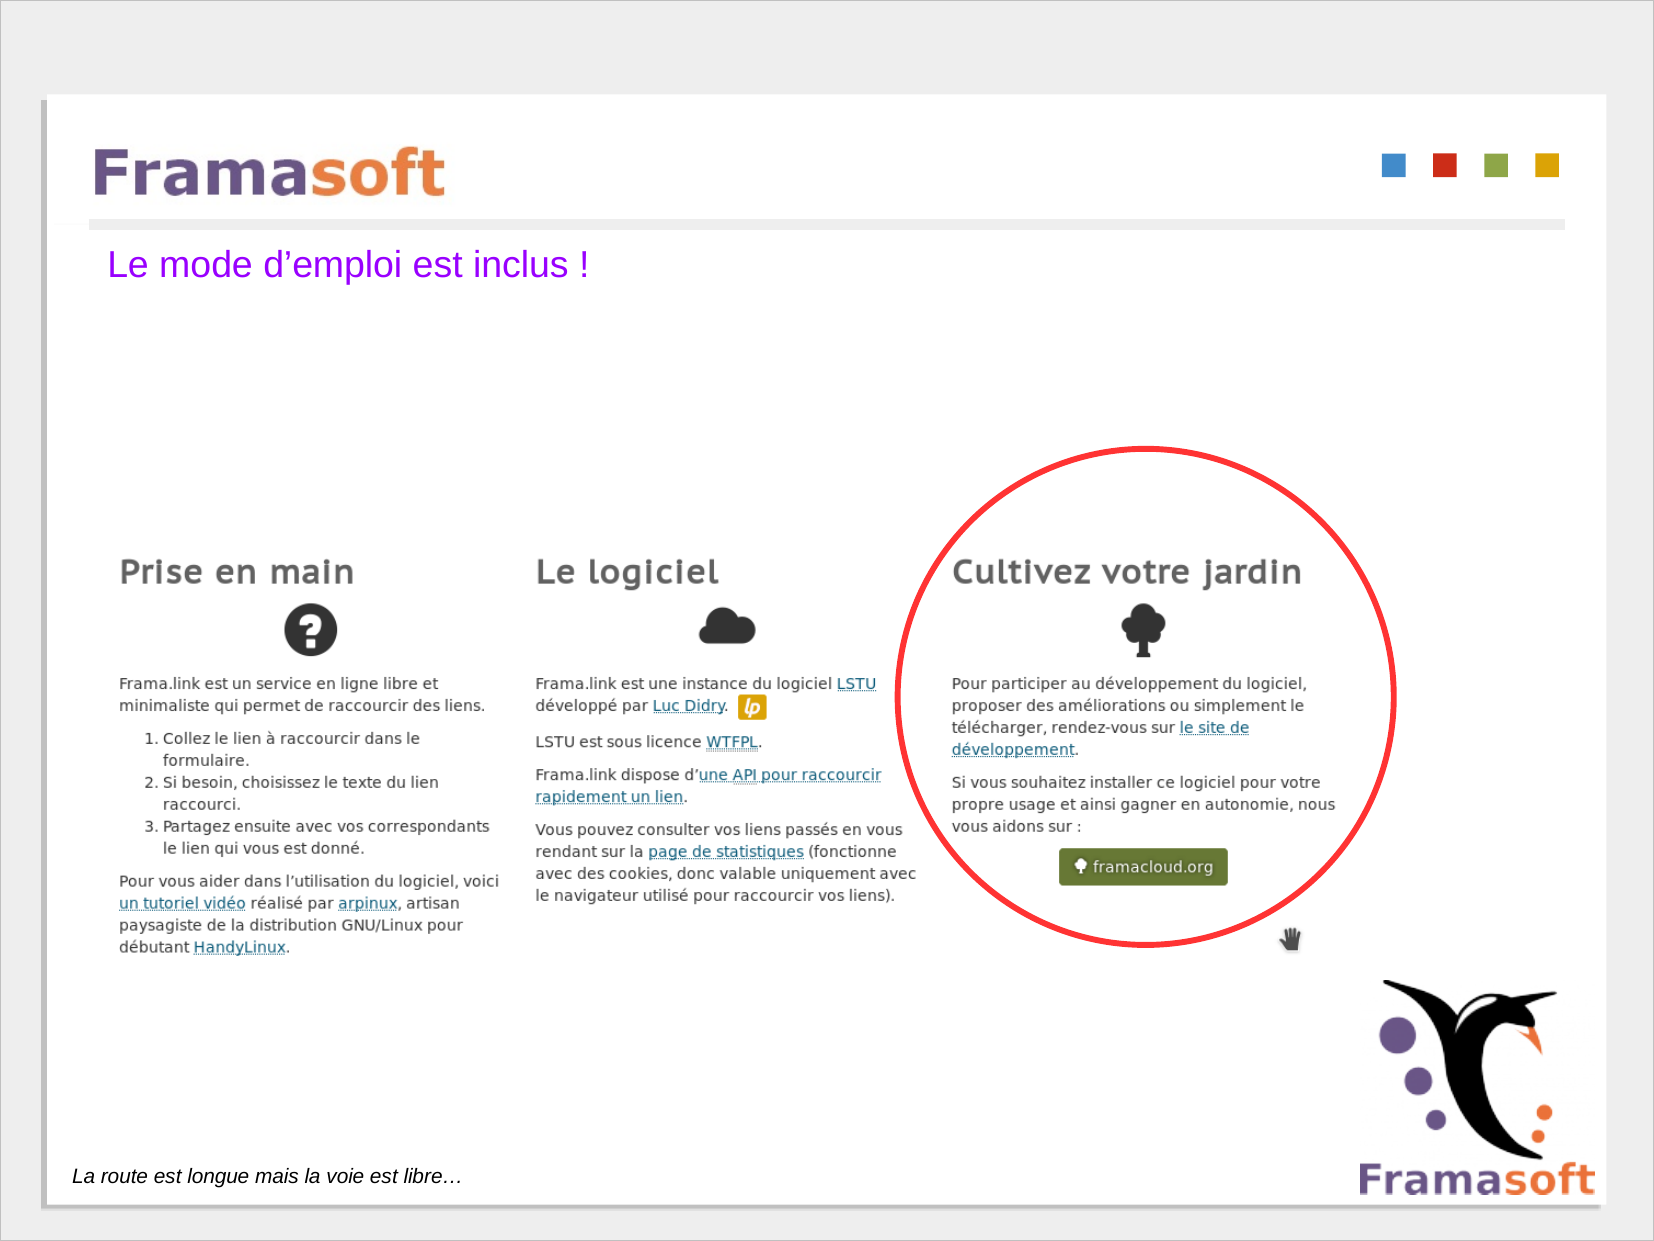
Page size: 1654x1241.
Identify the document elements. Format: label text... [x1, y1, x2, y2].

text_box La route est longue mais la voie est libre… [57, 1157, 591, 1241]
picture [1360, 980, 1595, 1195]
text_box Le mode d’emploi est inclus ! [92, 236, 1595, 336]
picture [901, 531, 1344, 941]
picture [106, 531, 1344, 980]
picture [1335, 531, 1344, 541]
text_box [0, 0, 1654, 1241]
picture [54, 104, 508, 225]
